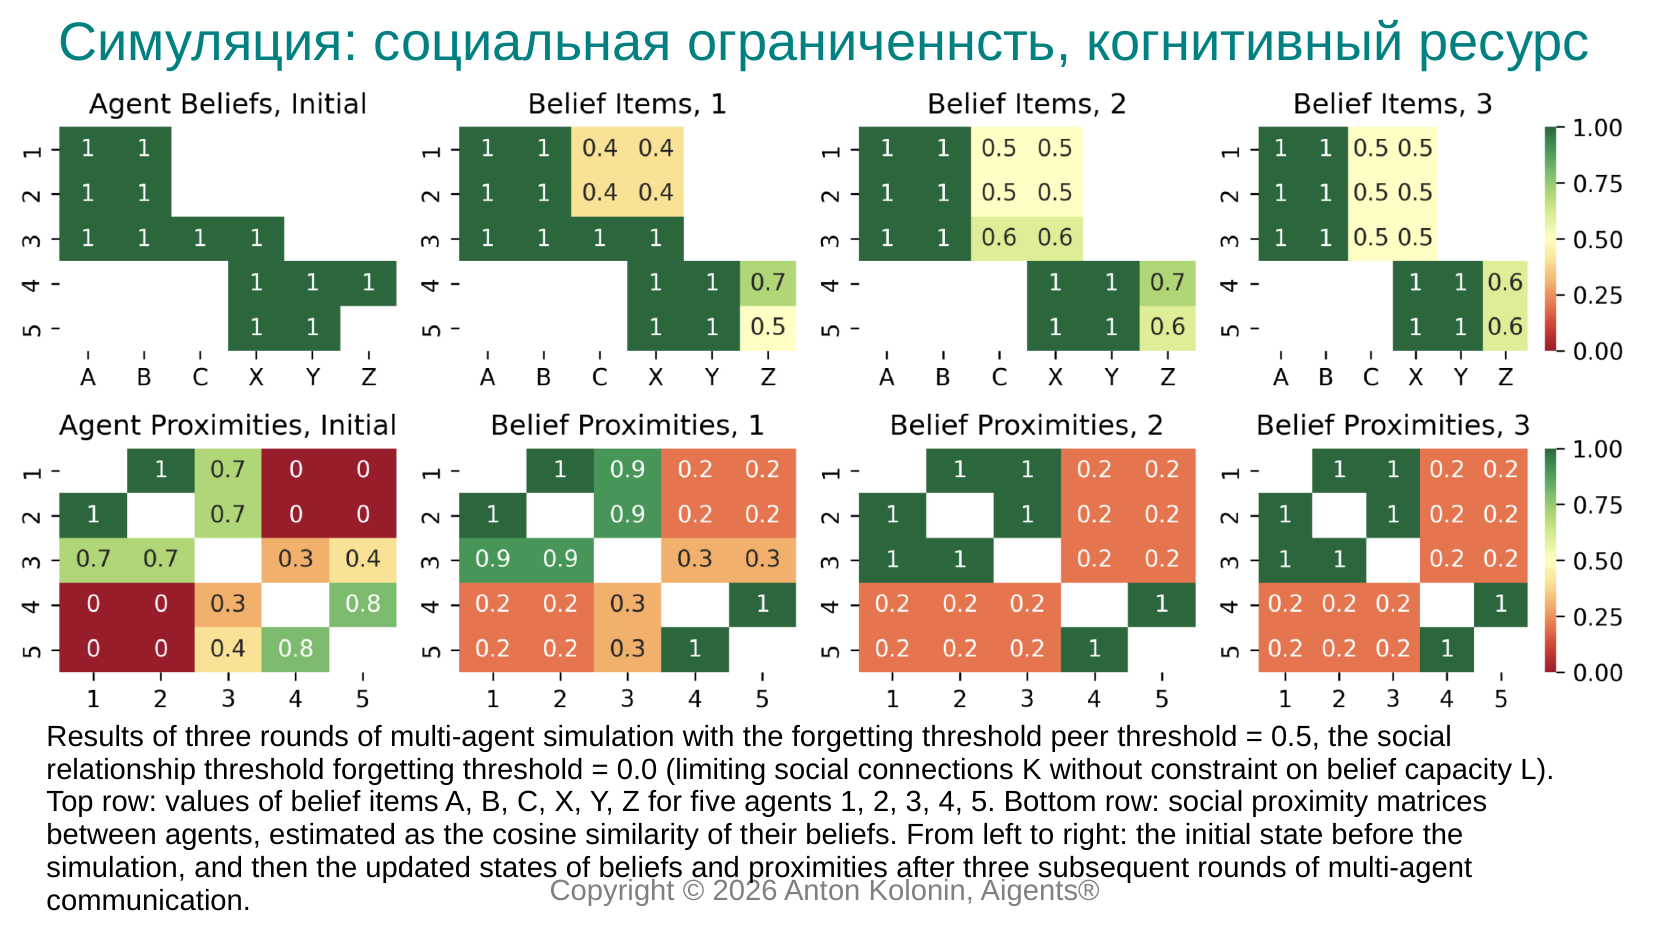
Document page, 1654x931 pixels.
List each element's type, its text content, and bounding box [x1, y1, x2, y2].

text_box Симуляция: социальная ограниченнсть, когнитивный ресурс [0, 2, 1651, 82]
picture [13, 78, 1632, 713]
text_box Results of three rounds of multi-agent simulation with the forgetting threshold peer threshold = 0.5, the social relationship threshold forgetting threshold = 0.0 (limiting social connections K without constraint on belief capacity L). Top row: values of belief items A, B, C, X, Y, Z for five agents 1, 2, 3, 4, 5. Bottom row: social proximity matrices between agents, estimated as the cosine similarity of their beliefs. From left to right: the initial state before the simulation, and then the updated states of beliefs and proximities after three subsequent rounds of multi-agent communication. [31, 713, 1613, 863]
